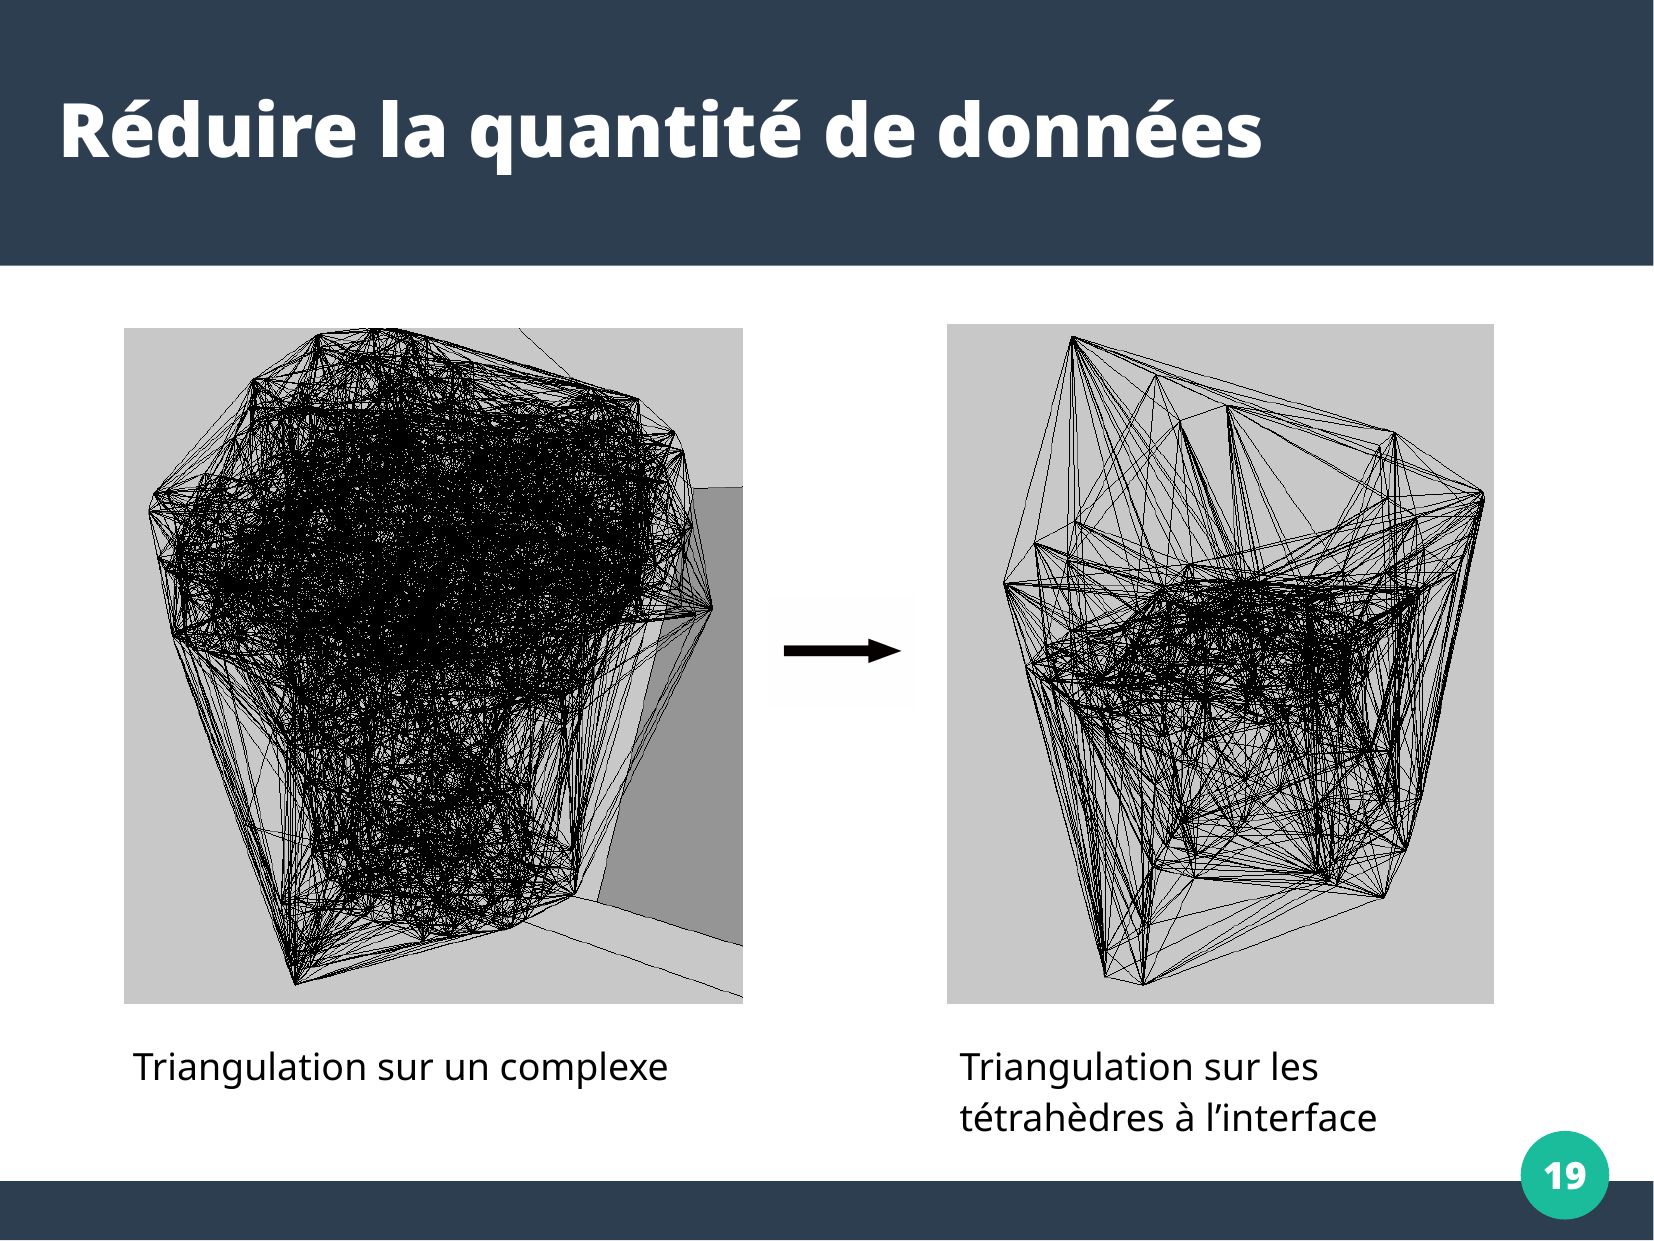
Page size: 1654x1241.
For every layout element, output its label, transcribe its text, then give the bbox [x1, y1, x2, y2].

title Réduire la quantité de données [59, 49, 1595, 207]
picture [124, 328, 743, 1004]
picture [947, 324, 1494, 1004]
text_box Triangulation sur les tétrahèdres à l’interface [944, 1033, 1506, 1136]
picture [767, 595, 915, 709]
text_box Triangulation sur un complexe [118, 1033, 739, 1092]
